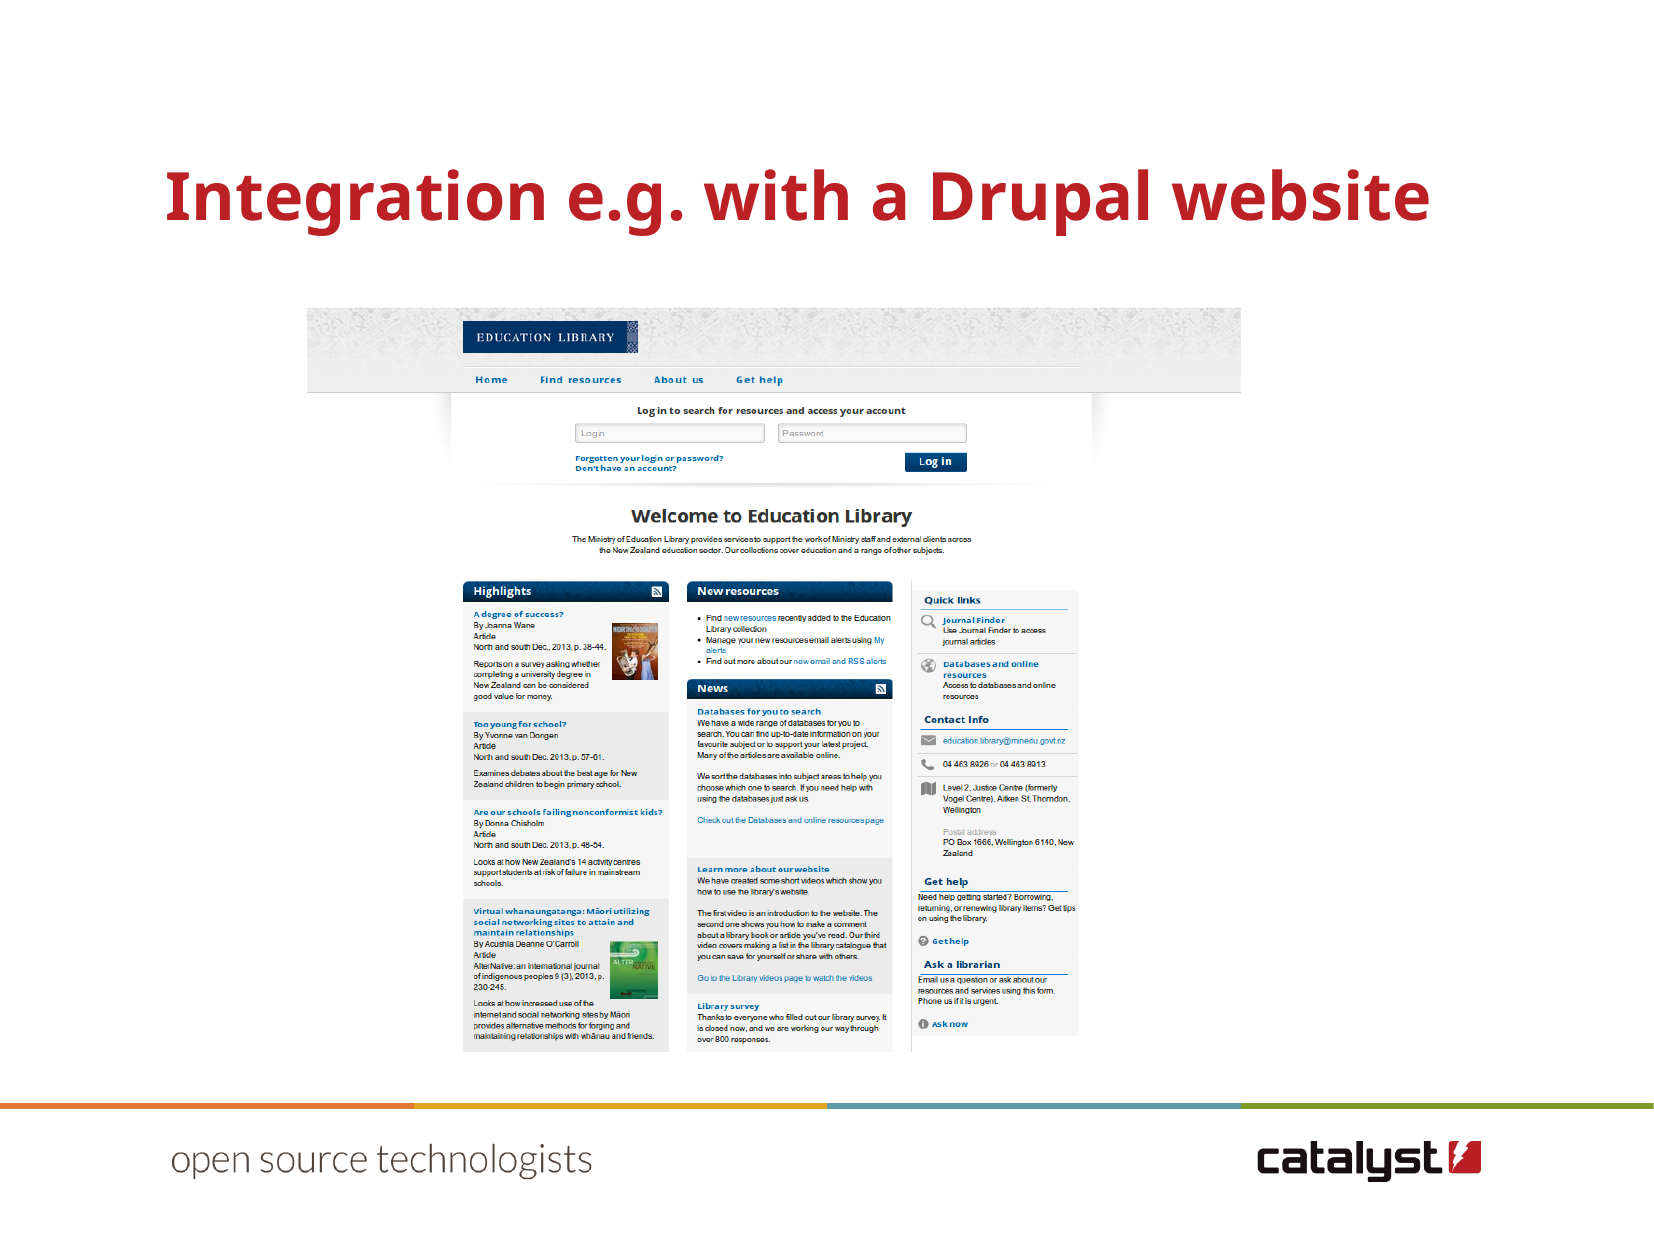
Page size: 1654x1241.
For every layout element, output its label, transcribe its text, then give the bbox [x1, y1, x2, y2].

picture [307, 307, 1241, 1052]
title Integration e.g. with a Drupal website [165, 90, 1489, 298]
picture [0, 1103, 1654, 1182]
